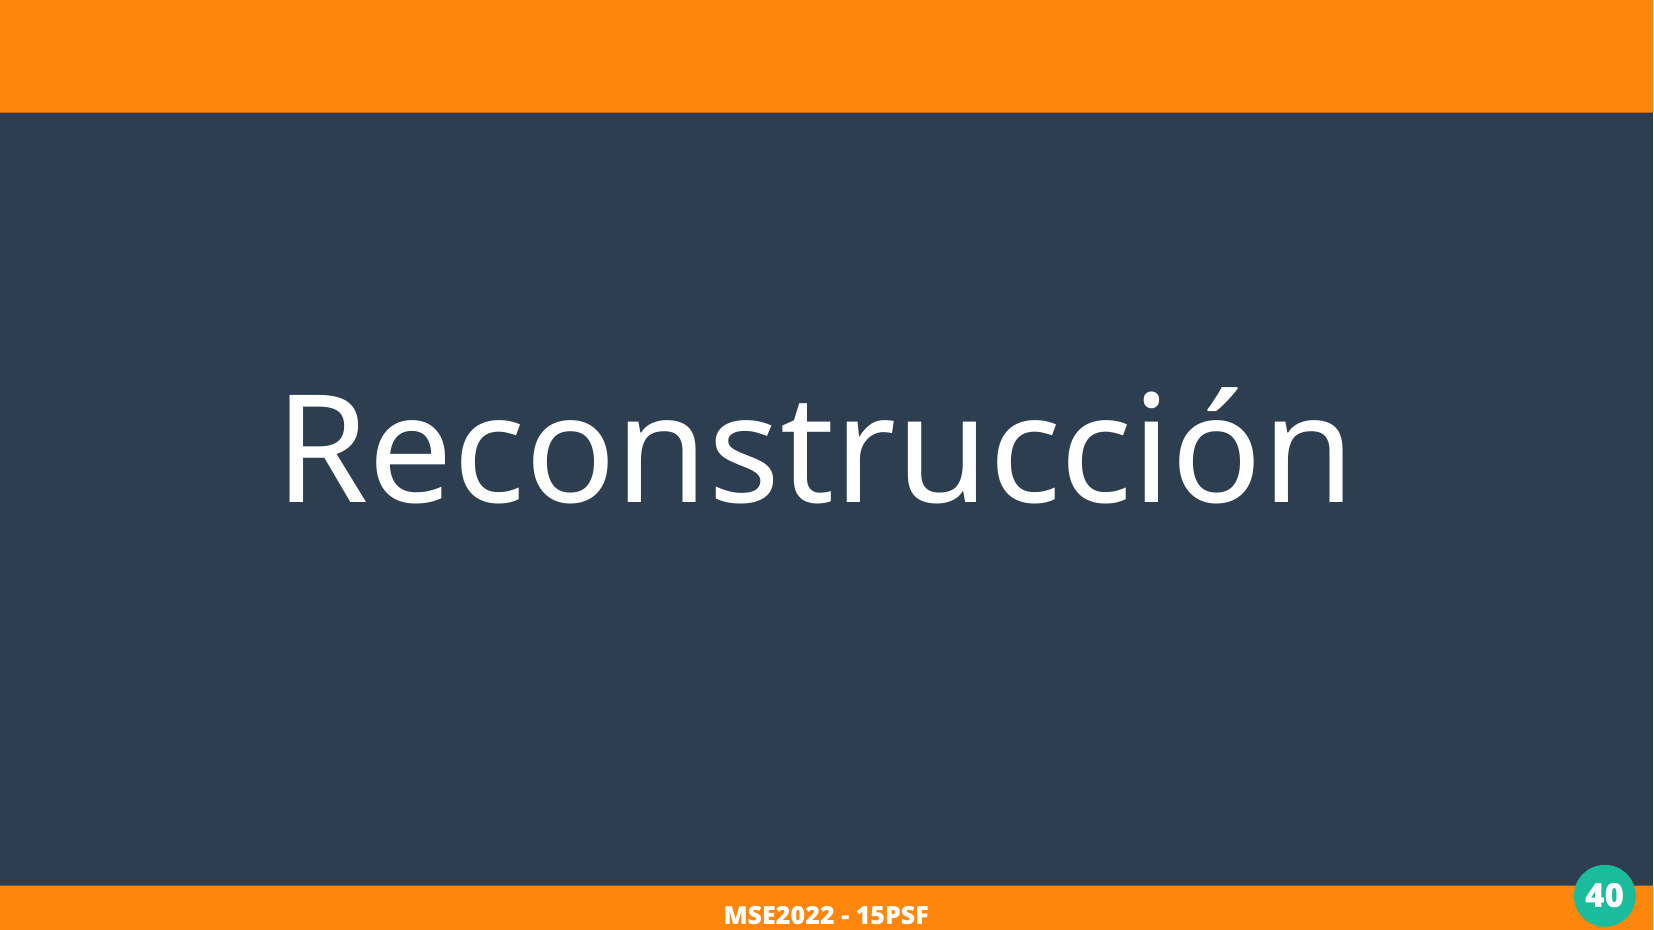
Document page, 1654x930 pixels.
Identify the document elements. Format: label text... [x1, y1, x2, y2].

list Reconstrucción [275, 342, 1527, 579]
